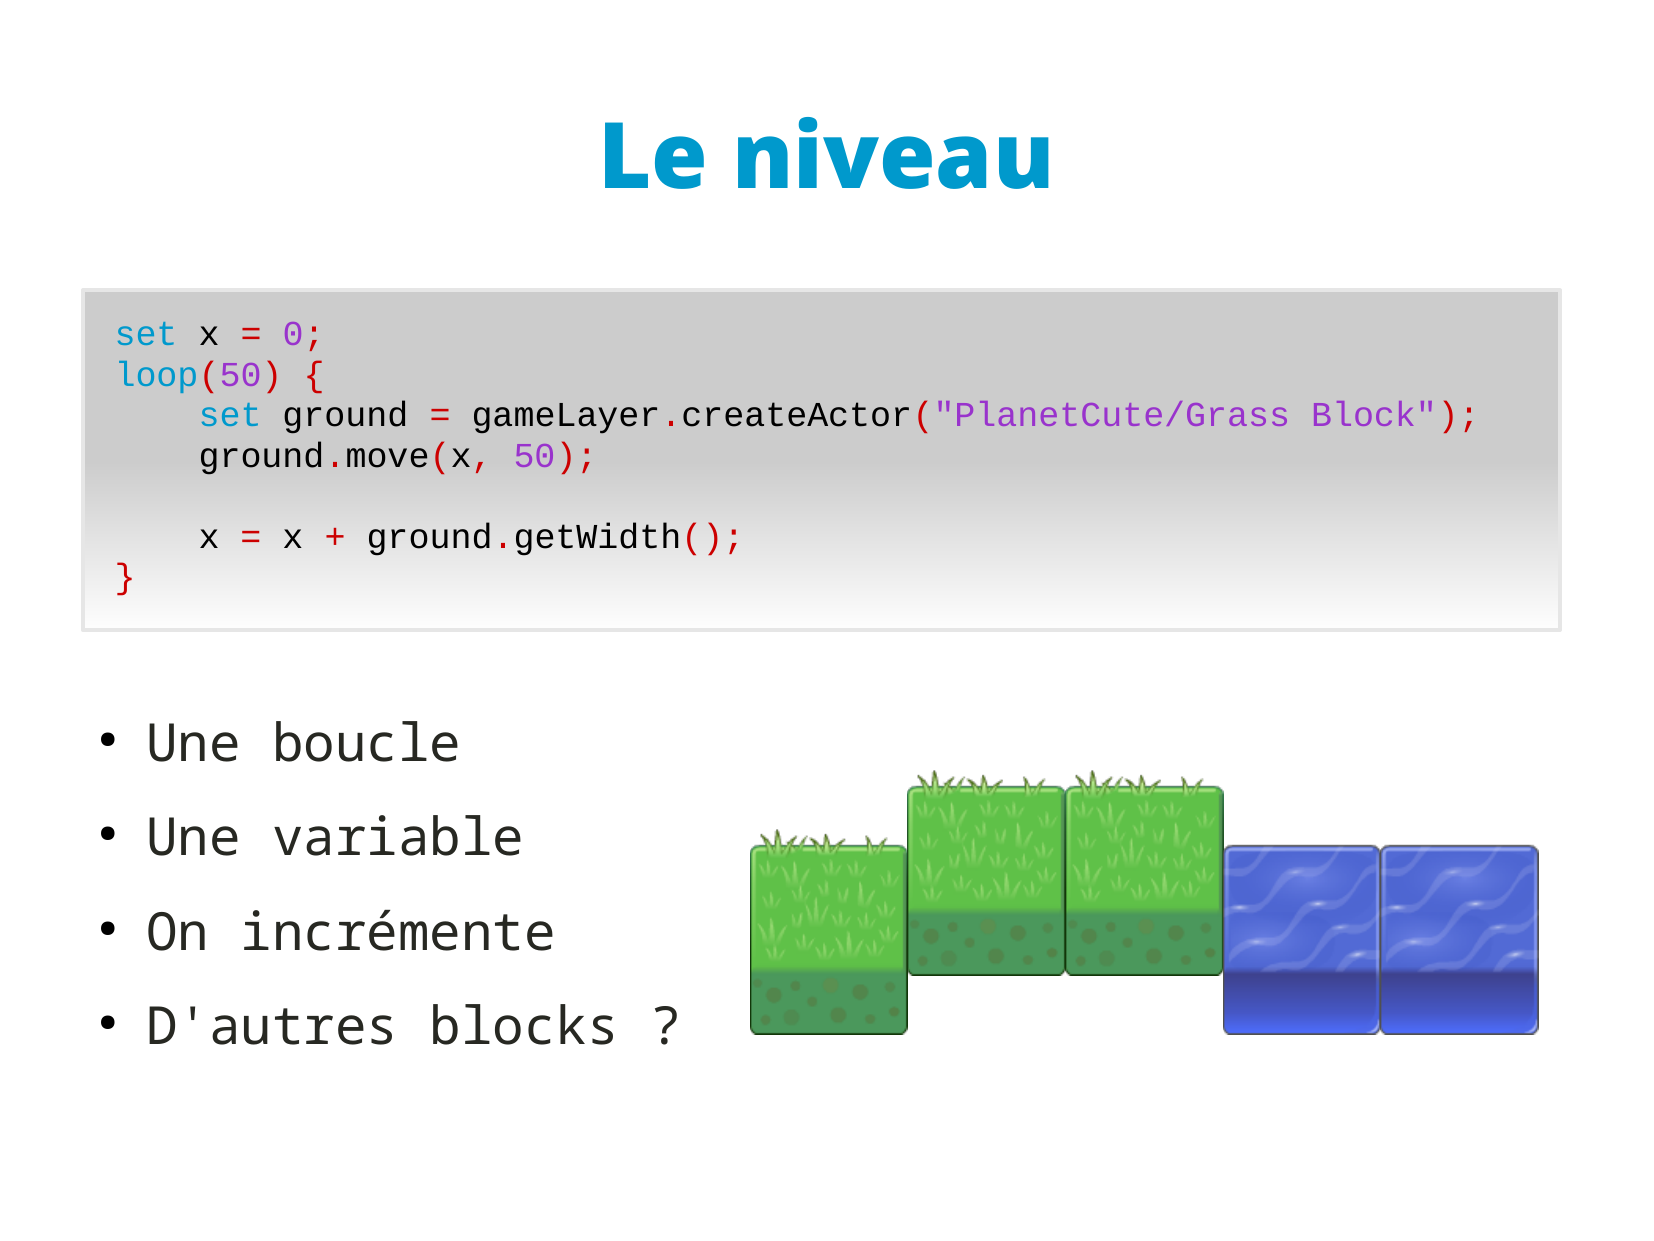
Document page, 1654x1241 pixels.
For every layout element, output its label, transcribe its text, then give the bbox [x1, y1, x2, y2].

title Le niveau [82, 49, 1571, 257]
list set x = 0; loop(50) { set ground = gameLayer.createActor("PlanetCute/Grass Block"); ground.move(x, 50); x = x + ground.getWidth(); } [82, 290, 1561, 631]
list Une boucle Une variable On incrémente D'autres blocks ? [82, 705, 736, 1066]
picture [750, 708, 1539, 1036]
